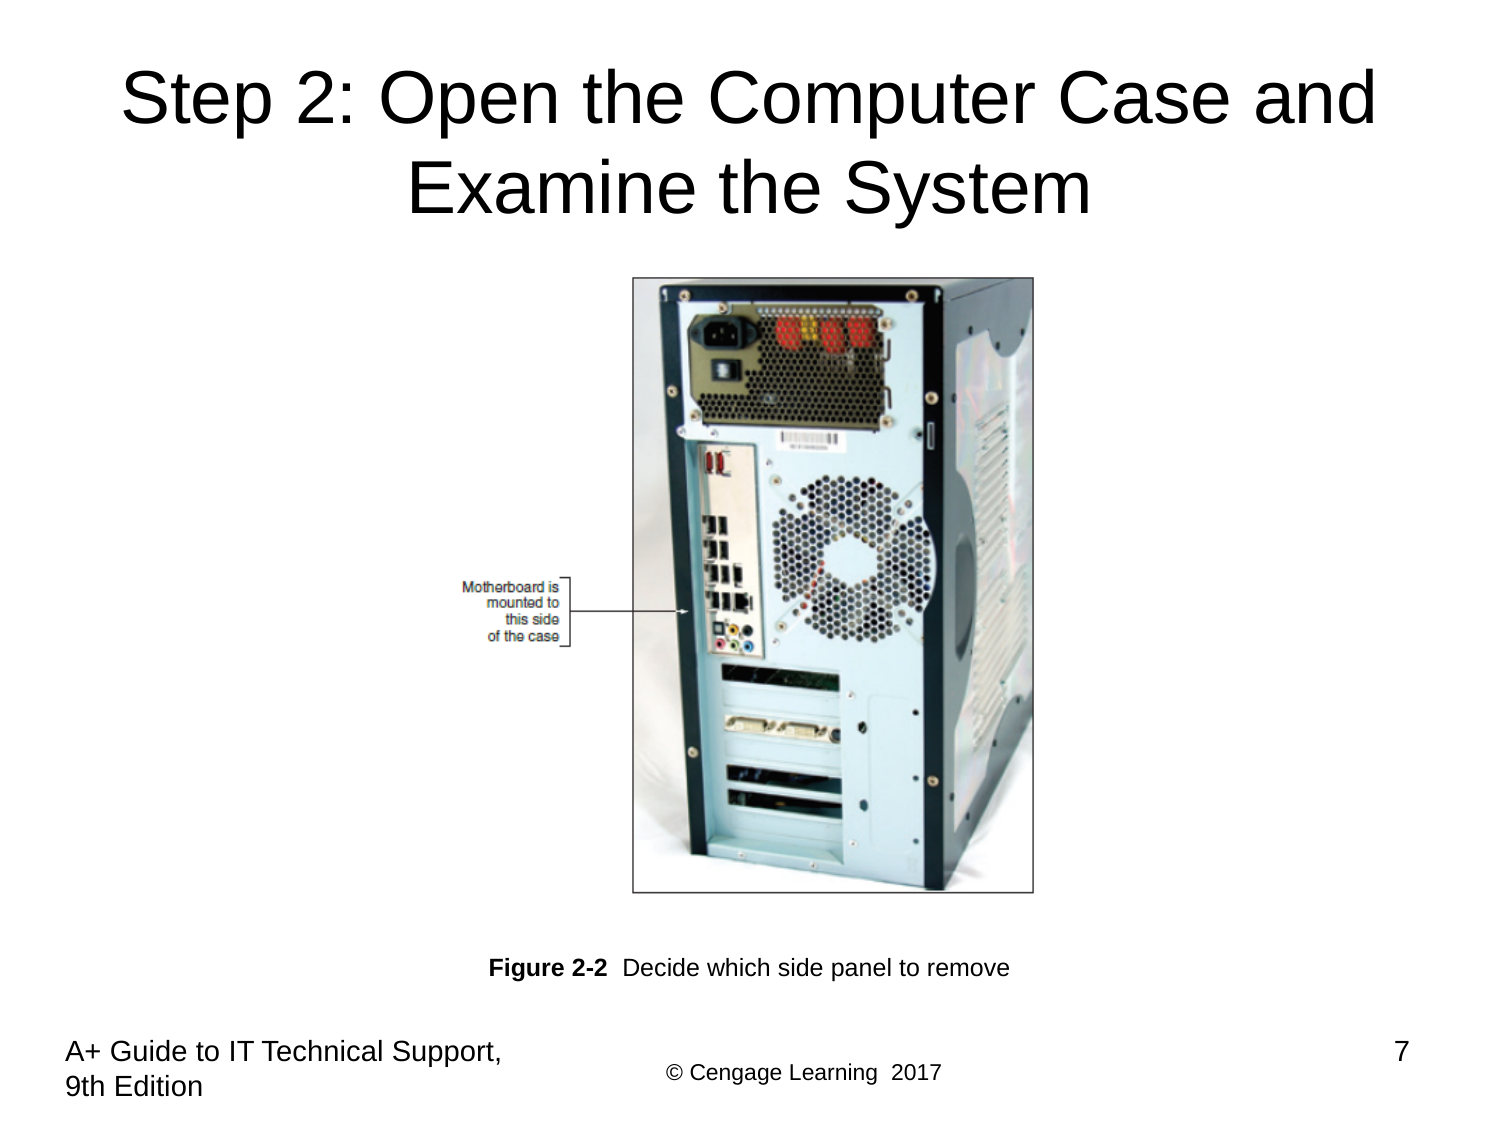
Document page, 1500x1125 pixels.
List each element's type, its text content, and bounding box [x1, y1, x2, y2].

title Step 2: Open the Computer Case and Examine the System [75, 45, 1425, 233]
footer A+ Guide to IT Technical Support, 9th Edition [50, 1025, 550, 1104]
text_box Figure 2-2 Decide which side panel to remove [473, 943, 1027, 989]
slide_number <number> [1074, 1024, 1425, 1103]
picture [452, 262, 1048, 909]
